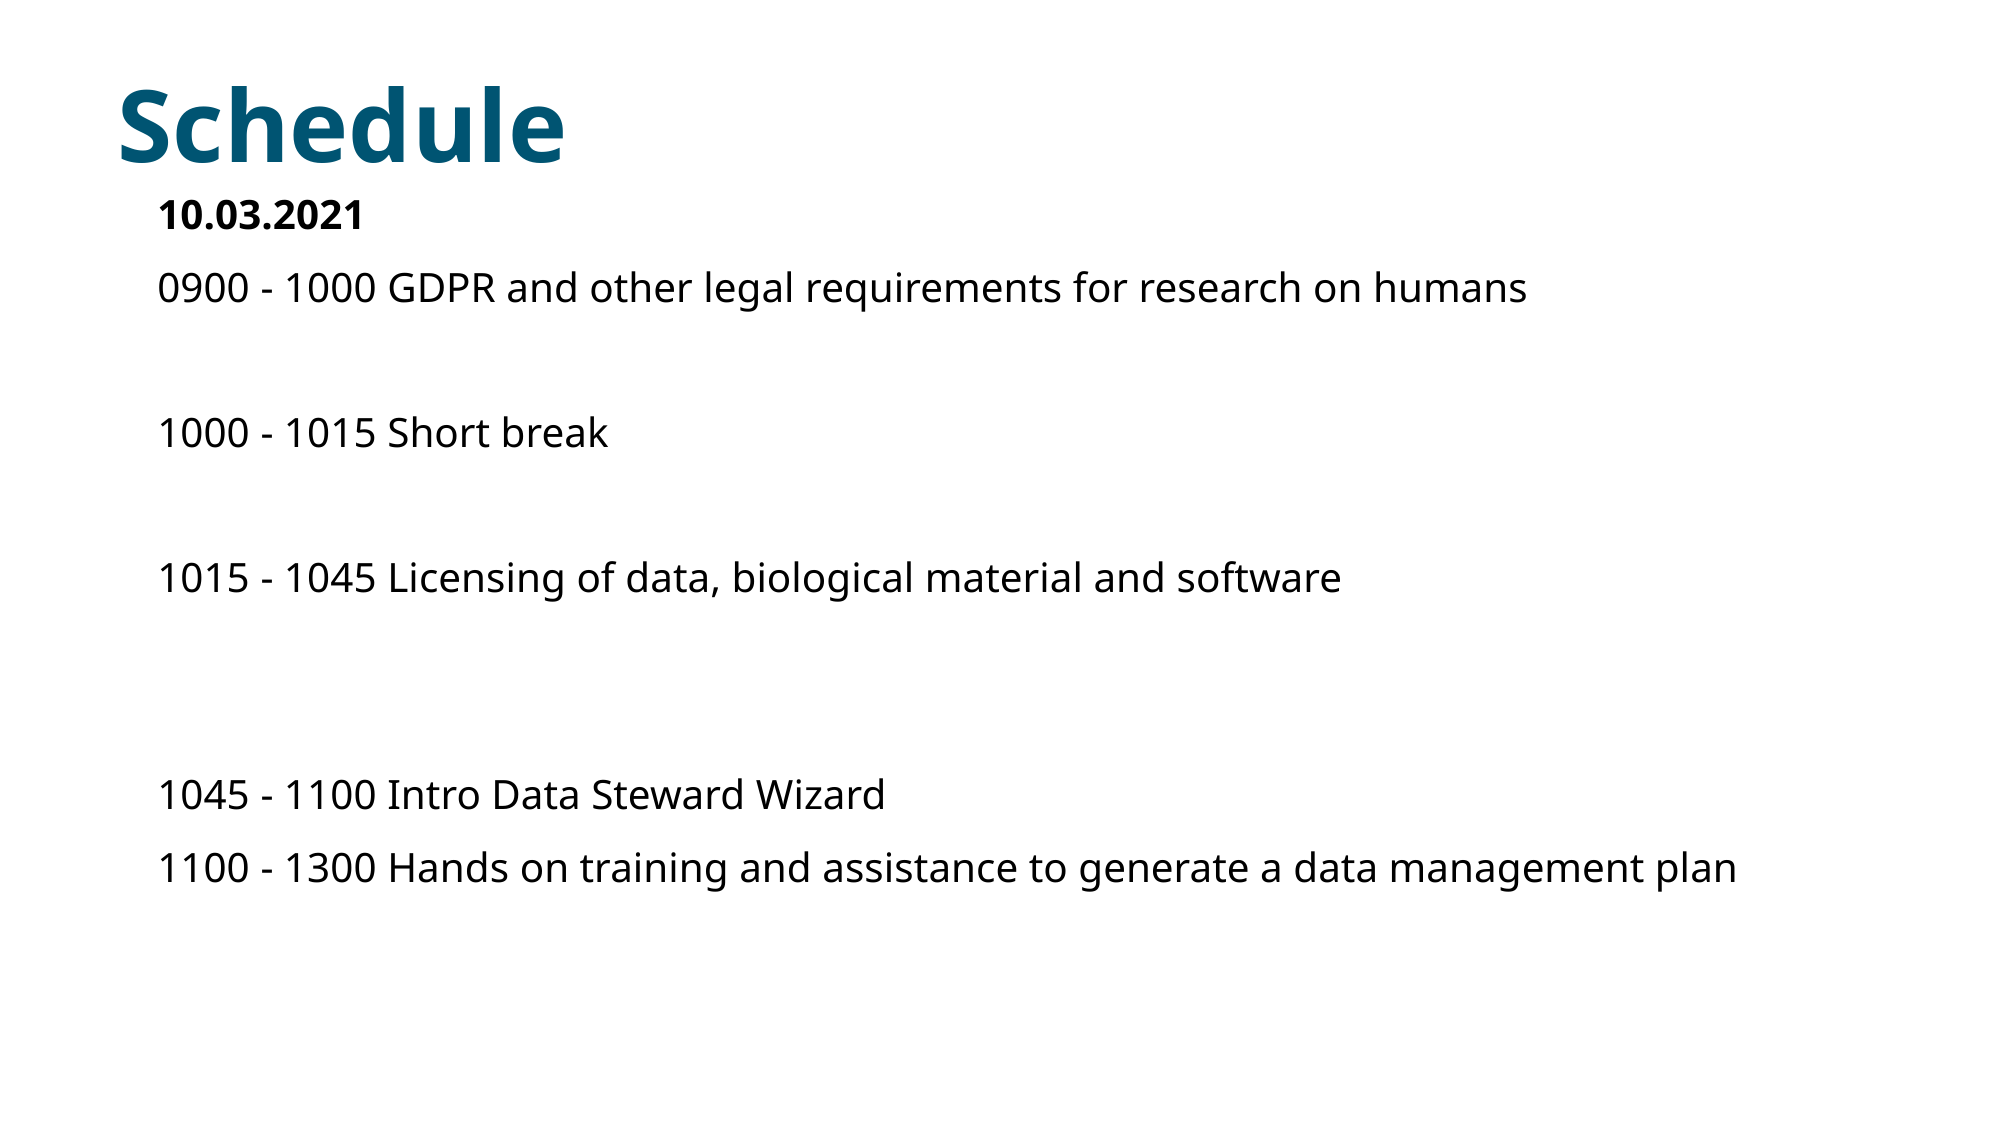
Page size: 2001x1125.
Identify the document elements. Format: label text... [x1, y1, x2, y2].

list 10.03.2021 0900 - 1000 GDPR and other legal requirements for research on humans 1000 - 1015 Short break 1015 - 1045 Licensing of data, biological material and software 1045 - 1100 Intro Data Steward Wizard 1100 - 1300 Hands on training and assistance to generate a data management plan [99, 188, 1901, 1040]
title Schedule [117, 62, 1902, 170]
